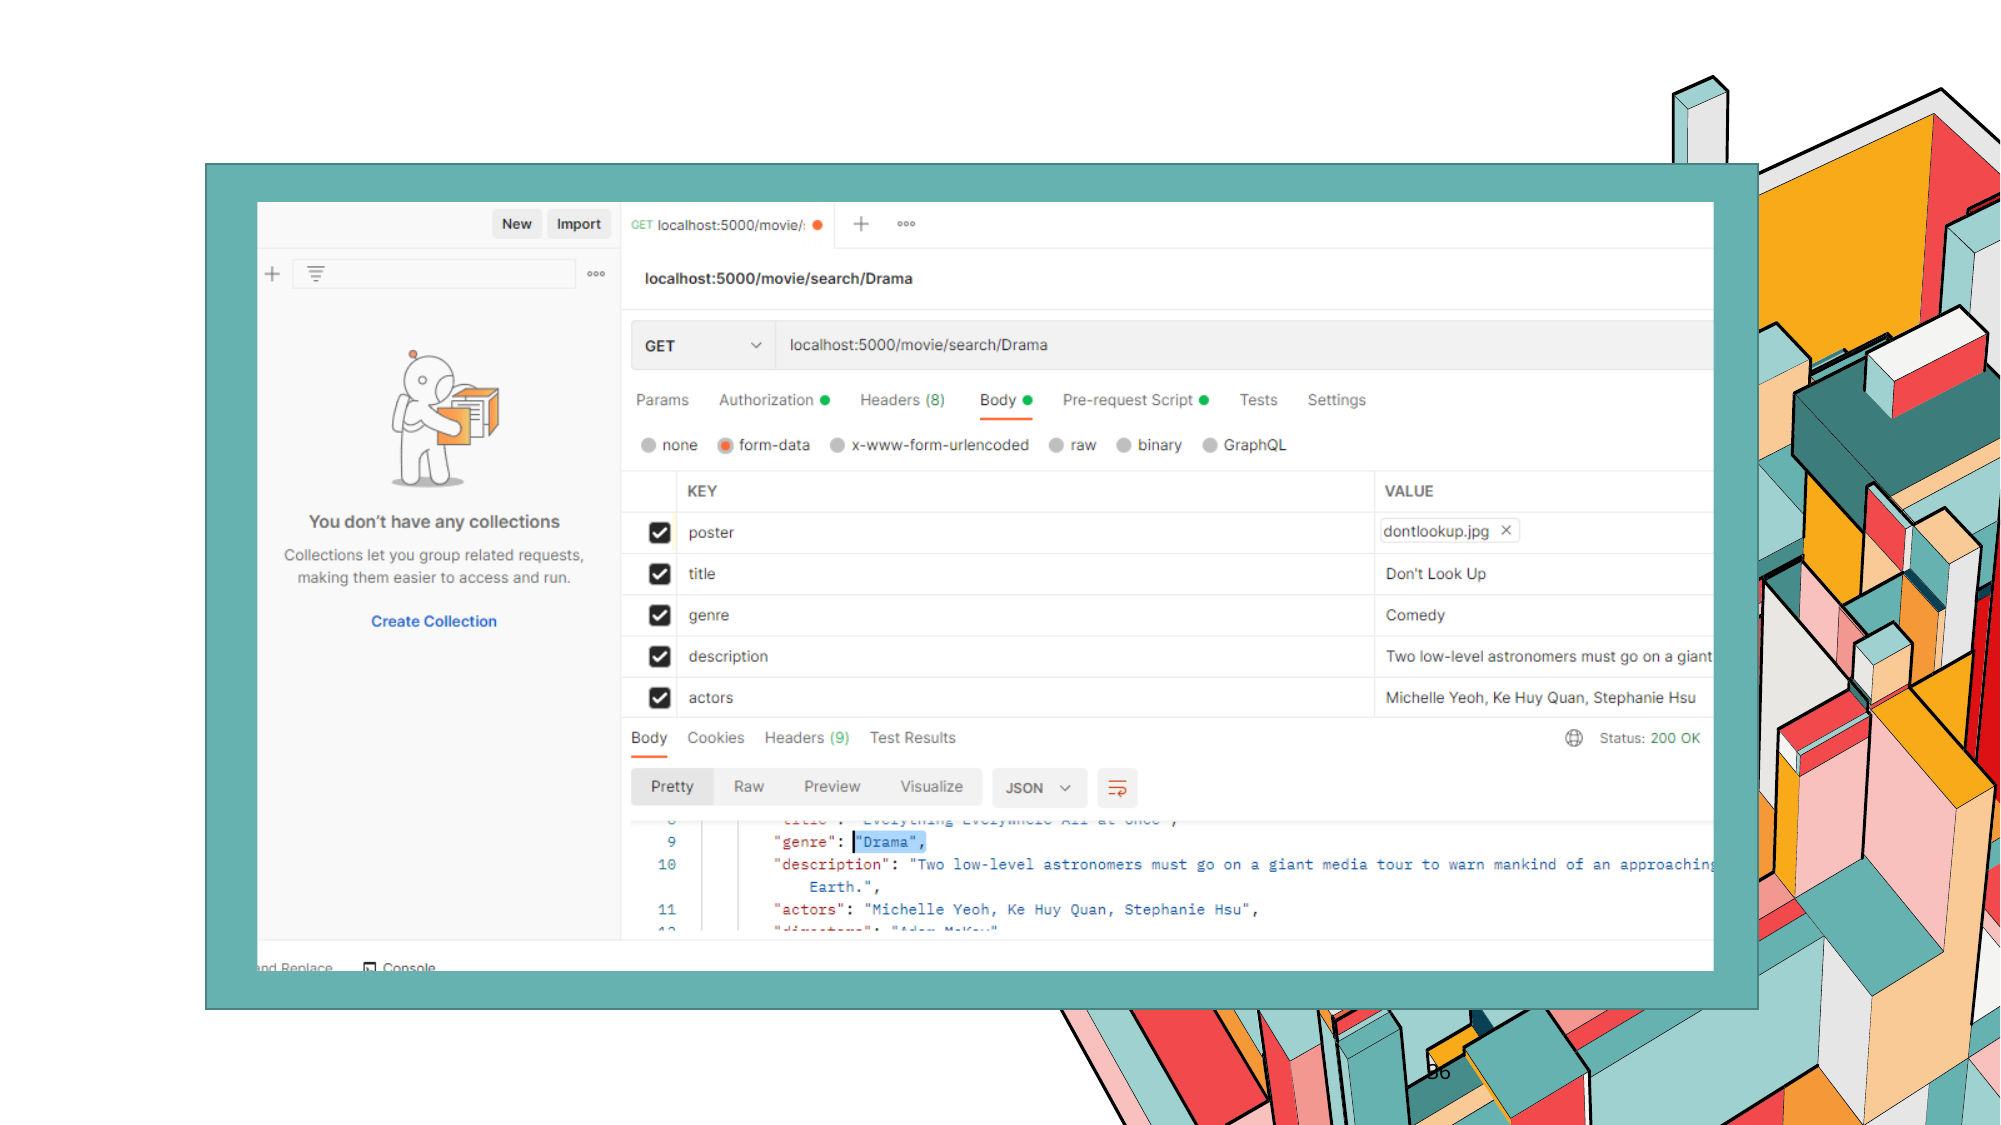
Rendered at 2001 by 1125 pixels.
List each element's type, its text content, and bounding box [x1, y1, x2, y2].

text_box 23 [1412, 1042, 1863, 1103]
text_box [206, 164, 1758, 1009]
picture [257, 202, 1714, 971]
